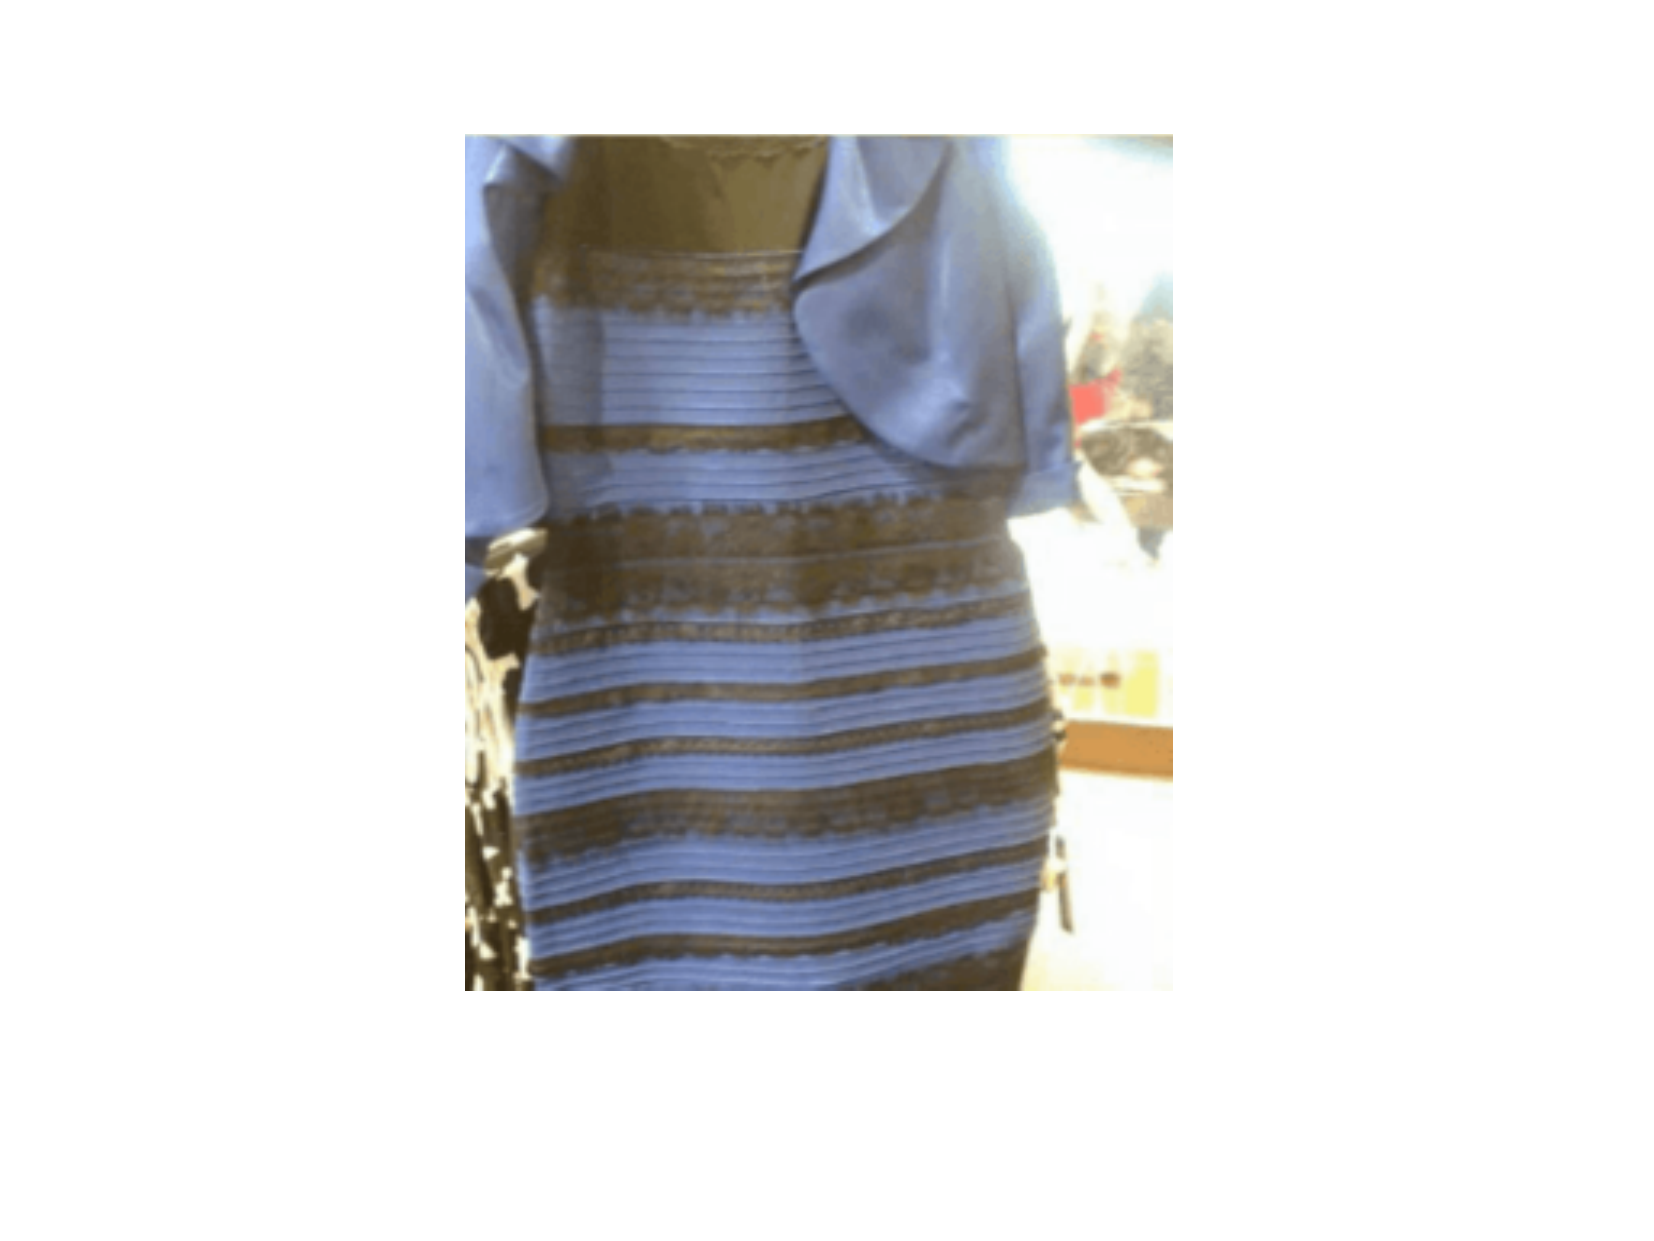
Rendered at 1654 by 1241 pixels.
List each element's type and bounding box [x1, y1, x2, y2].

picture [465, 134, 1173, 991]
